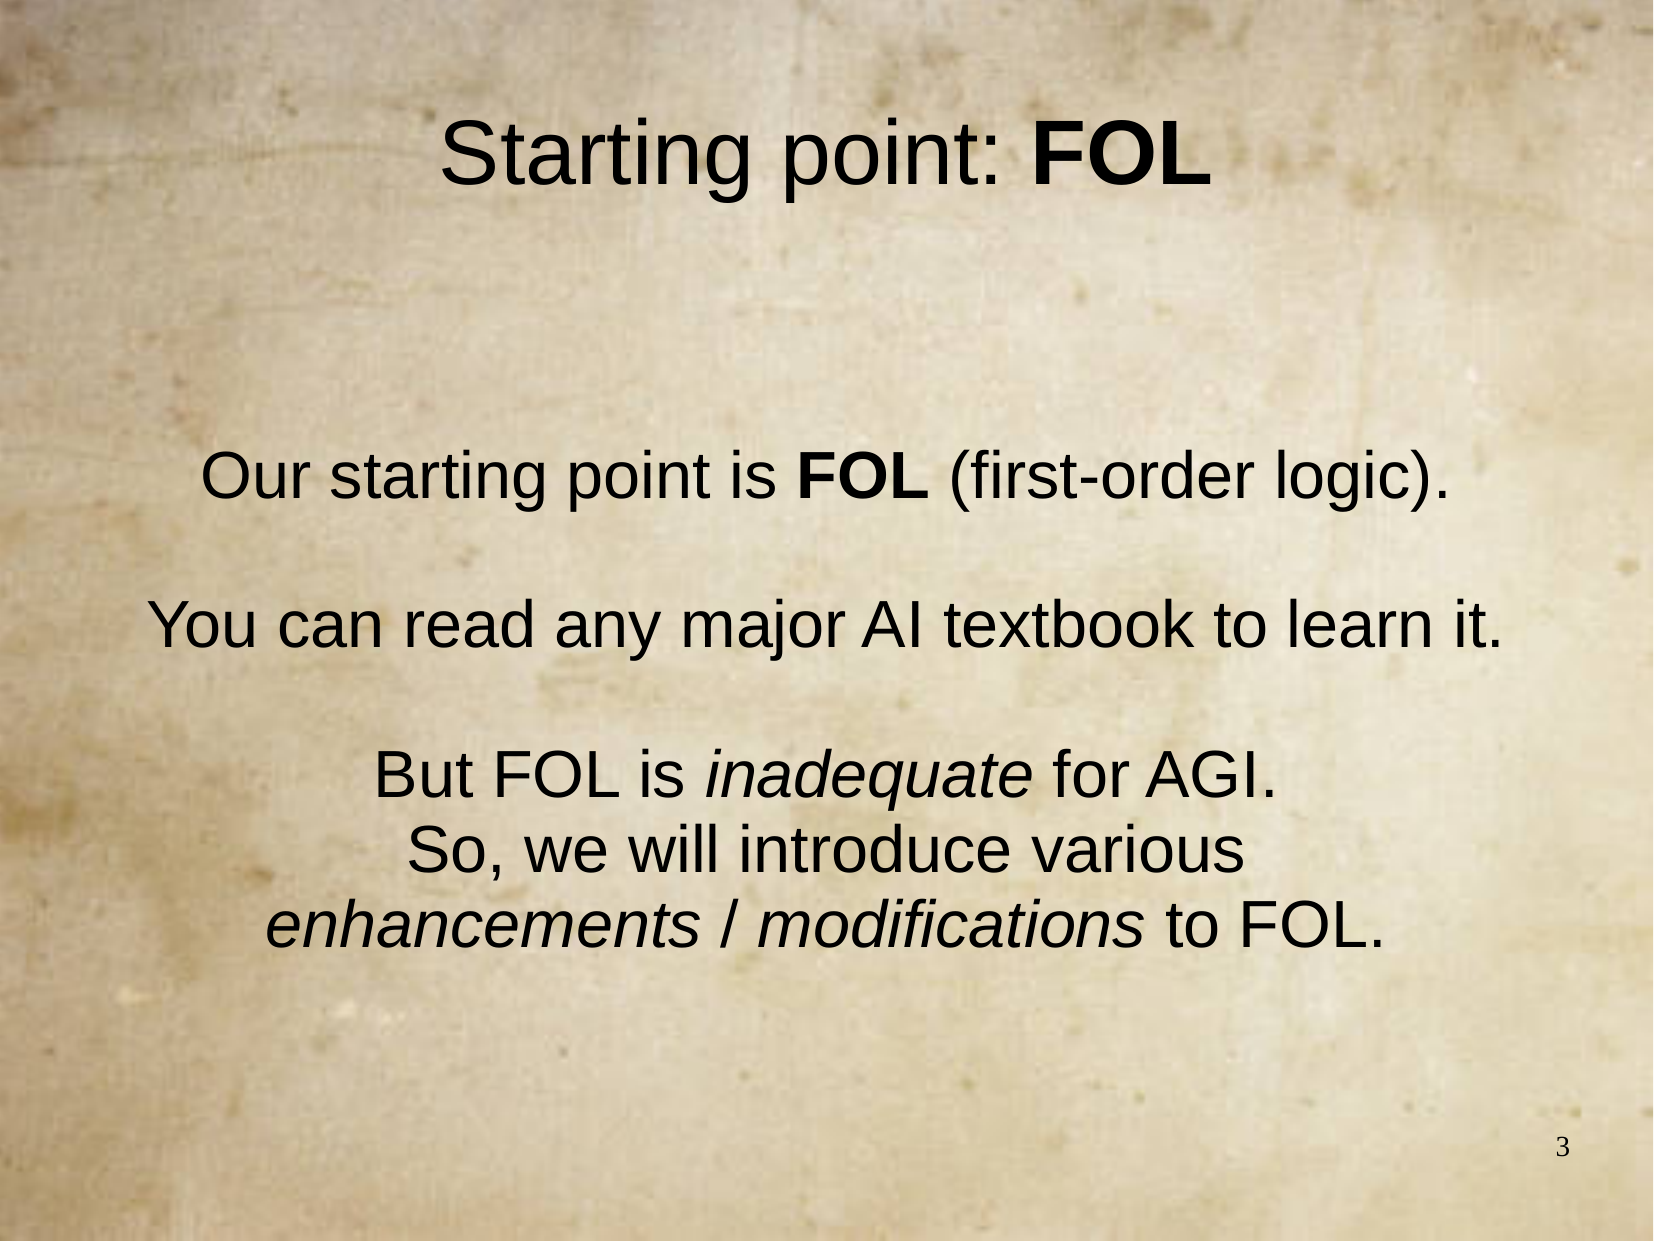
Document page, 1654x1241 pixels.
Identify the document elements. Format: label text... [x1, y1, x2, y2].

subtitle Our starting point is FOL (first-order logic). You can read any major AI textbook to learn it. But FOL is inadequate for AGI. So, we will introduce various enhancements / modifications to FOL. [82, 290, 1571, 1109]
title Starting point: FOL [82, 56, 1571, 250]
picture [0, 0, 1654, 1241]
